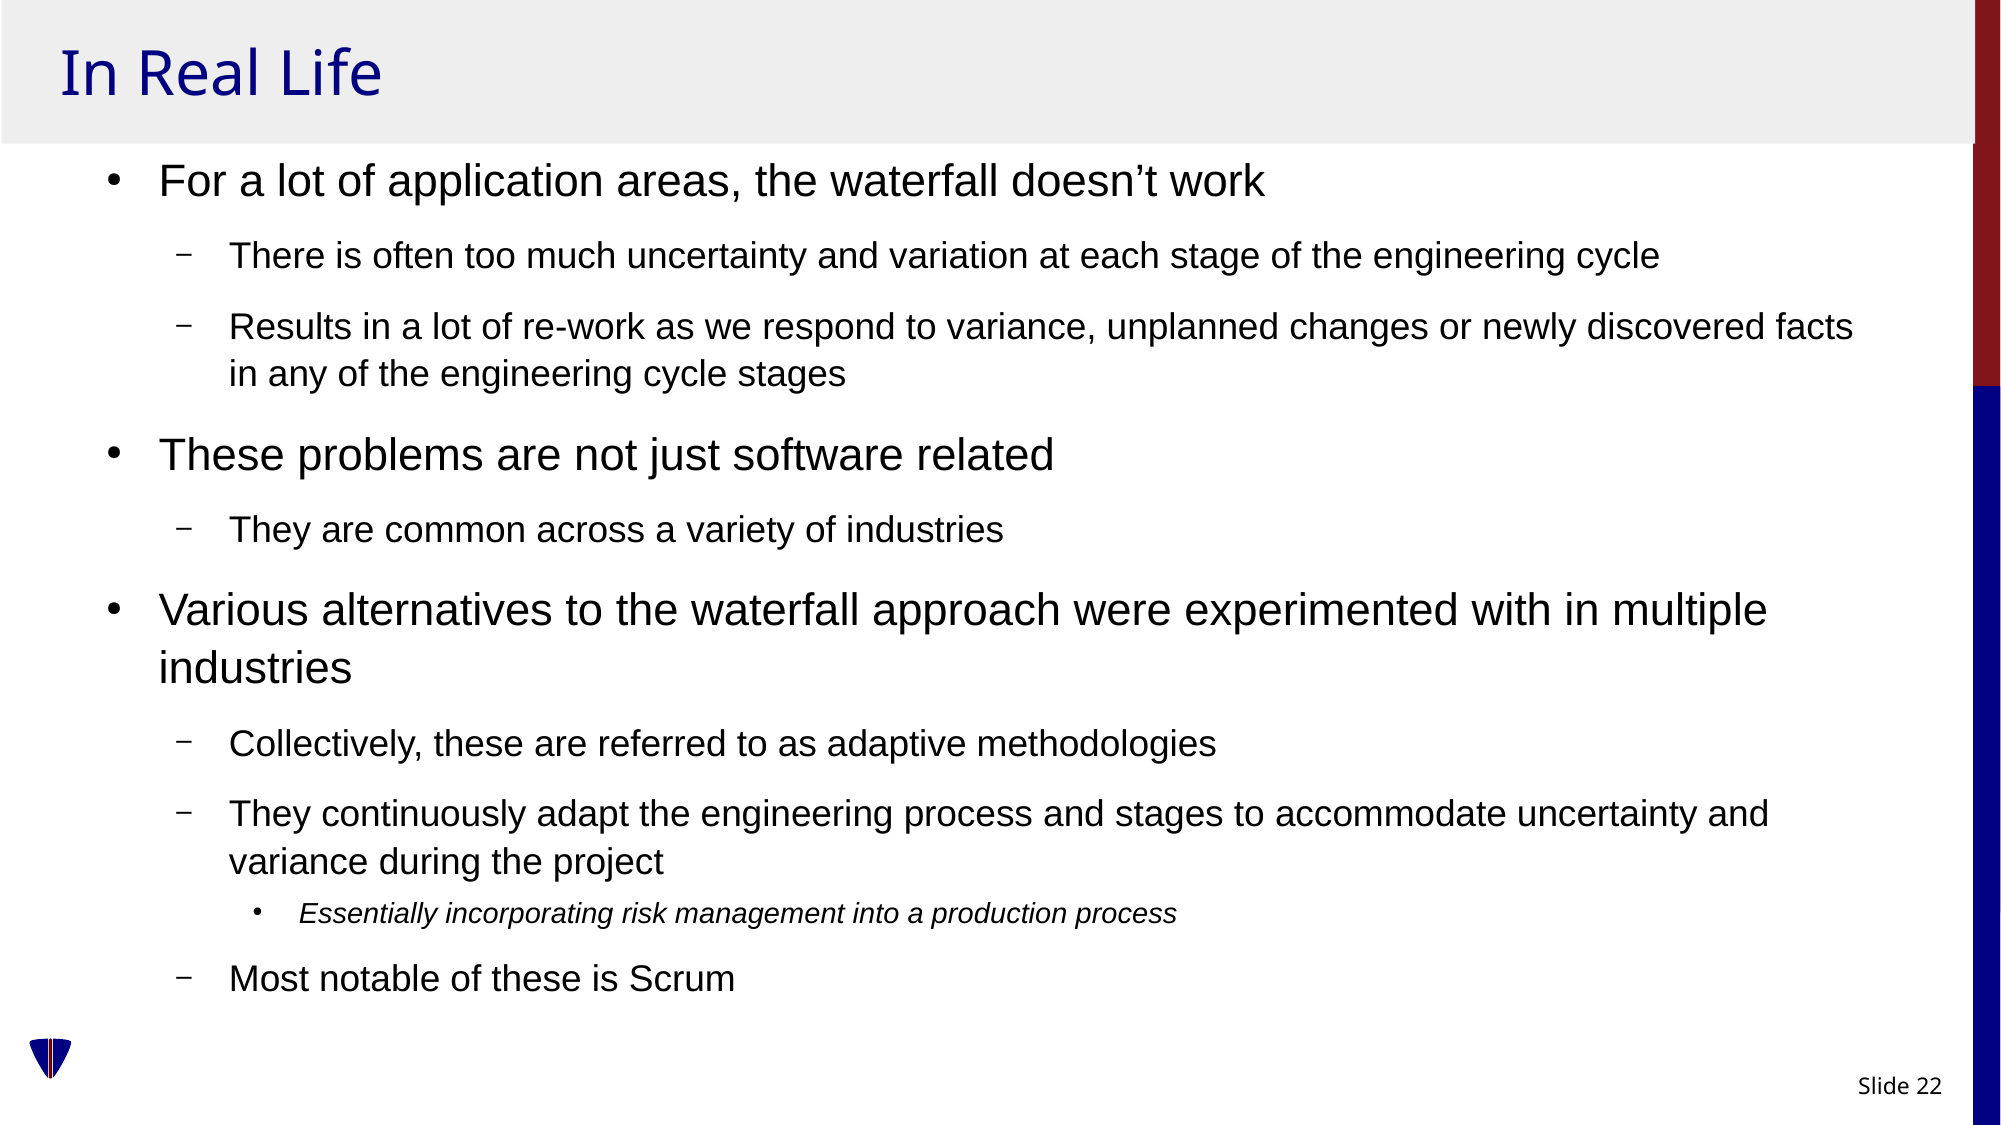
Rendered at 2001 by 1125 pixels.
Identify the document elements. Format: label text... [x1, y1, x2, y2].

title In Real Life [1, 0, 1976, 144]
list For a lot of application areas, the waterfall doesn’t work There is often too much uncertainty and variation at each stage of the engineering cycle Results in a lot of re-work as we respond to variance, unplanned changes or newly discovered facts in any of the engineering cycle stages These problems are not just software related They are common across a variety of industries Various alternatives to the waterfall approach were experimented with in multiple industries Collectively, these are referred to as adaptive methodologies They continuously adapt the engineering process and stages to accommodate uncertainty and variance during the project Essentially incorporating risk management into a production process Most notable of these is Scrum [88, 147, 1861, 1004]
